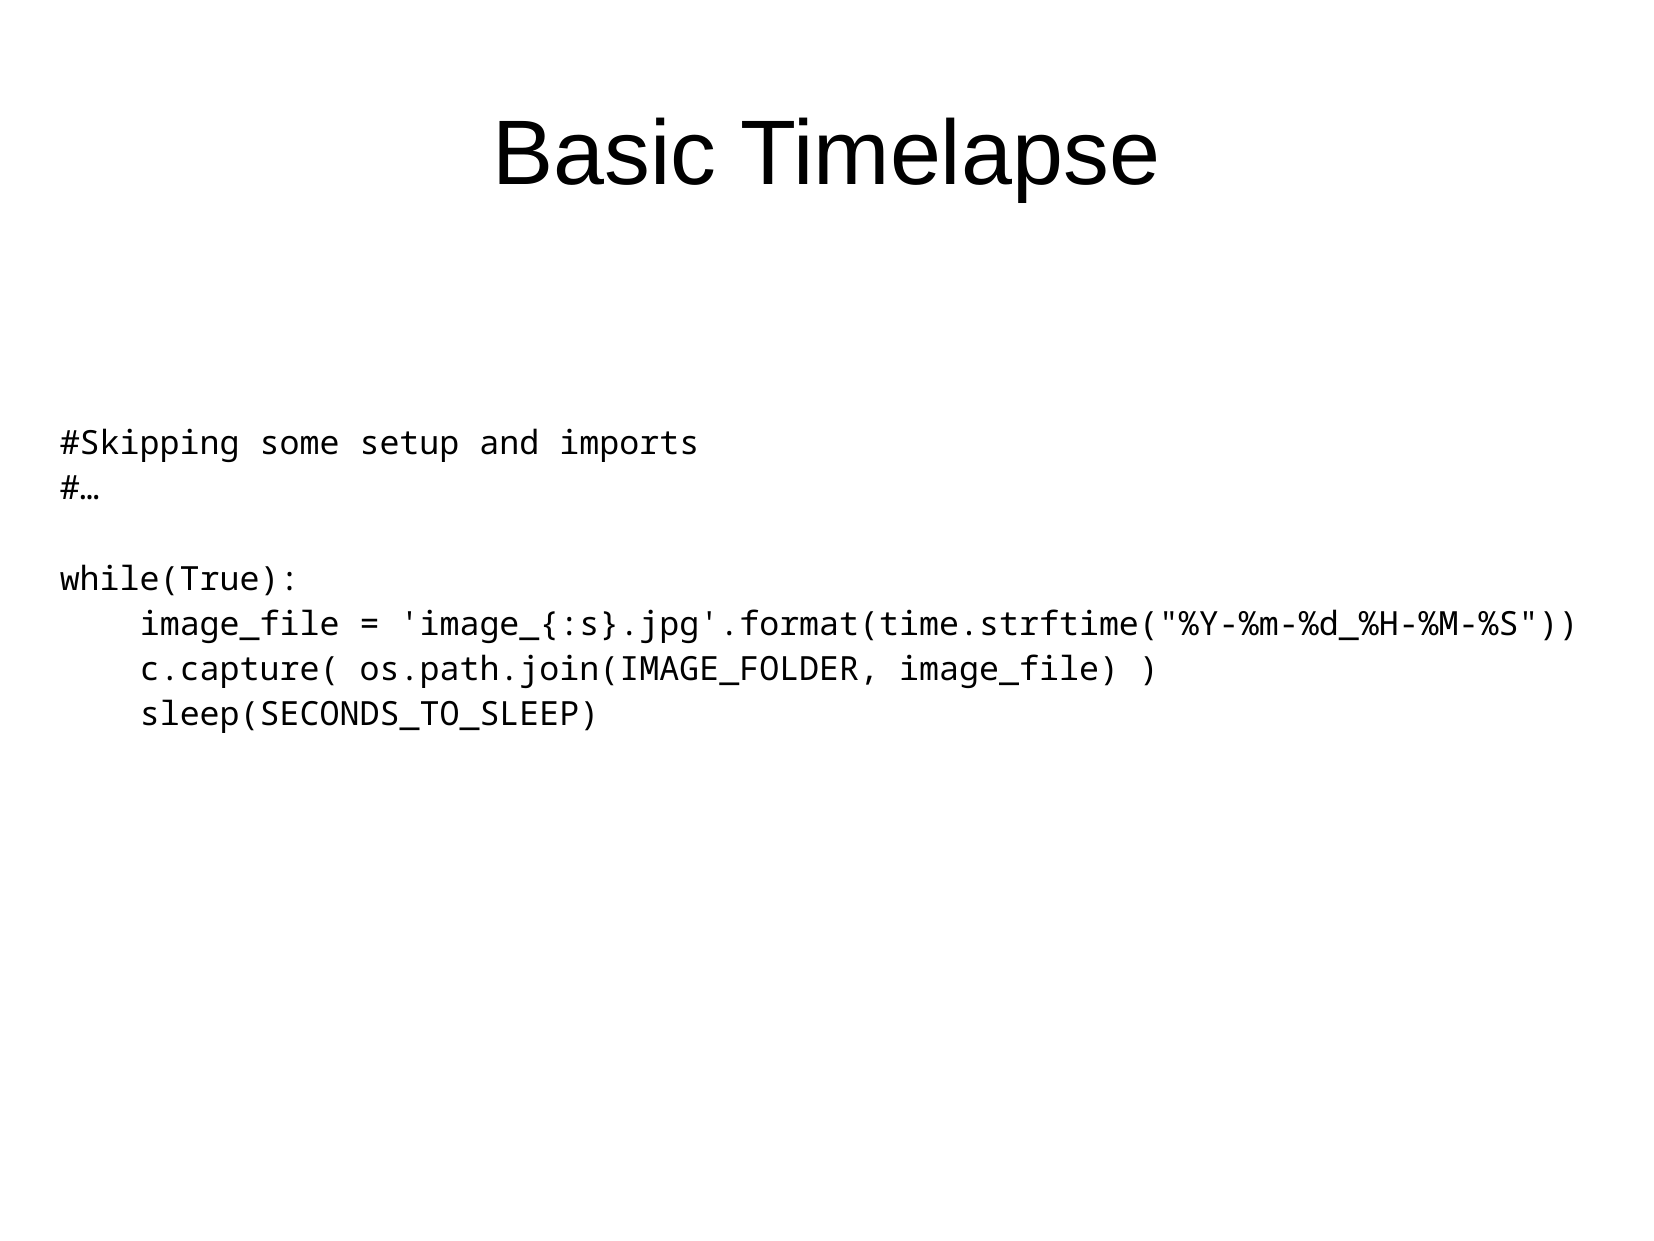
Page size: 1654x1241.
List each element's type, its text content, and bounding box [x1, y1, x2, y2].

text_box #Skipping some setup and imports #… while(True): image_file = 'image_{:s}.jpg'.format(time.strftime("%Y-%m-%d_%H-%M-%S")) c.capture( os.path.join(IMAGE_FOLDER, image_file) ) sleep(SECONDS_TO_SLEEP) [45, 411, 1606, 931]
title Basic Timelapse [82, 49, 1571, 257]
